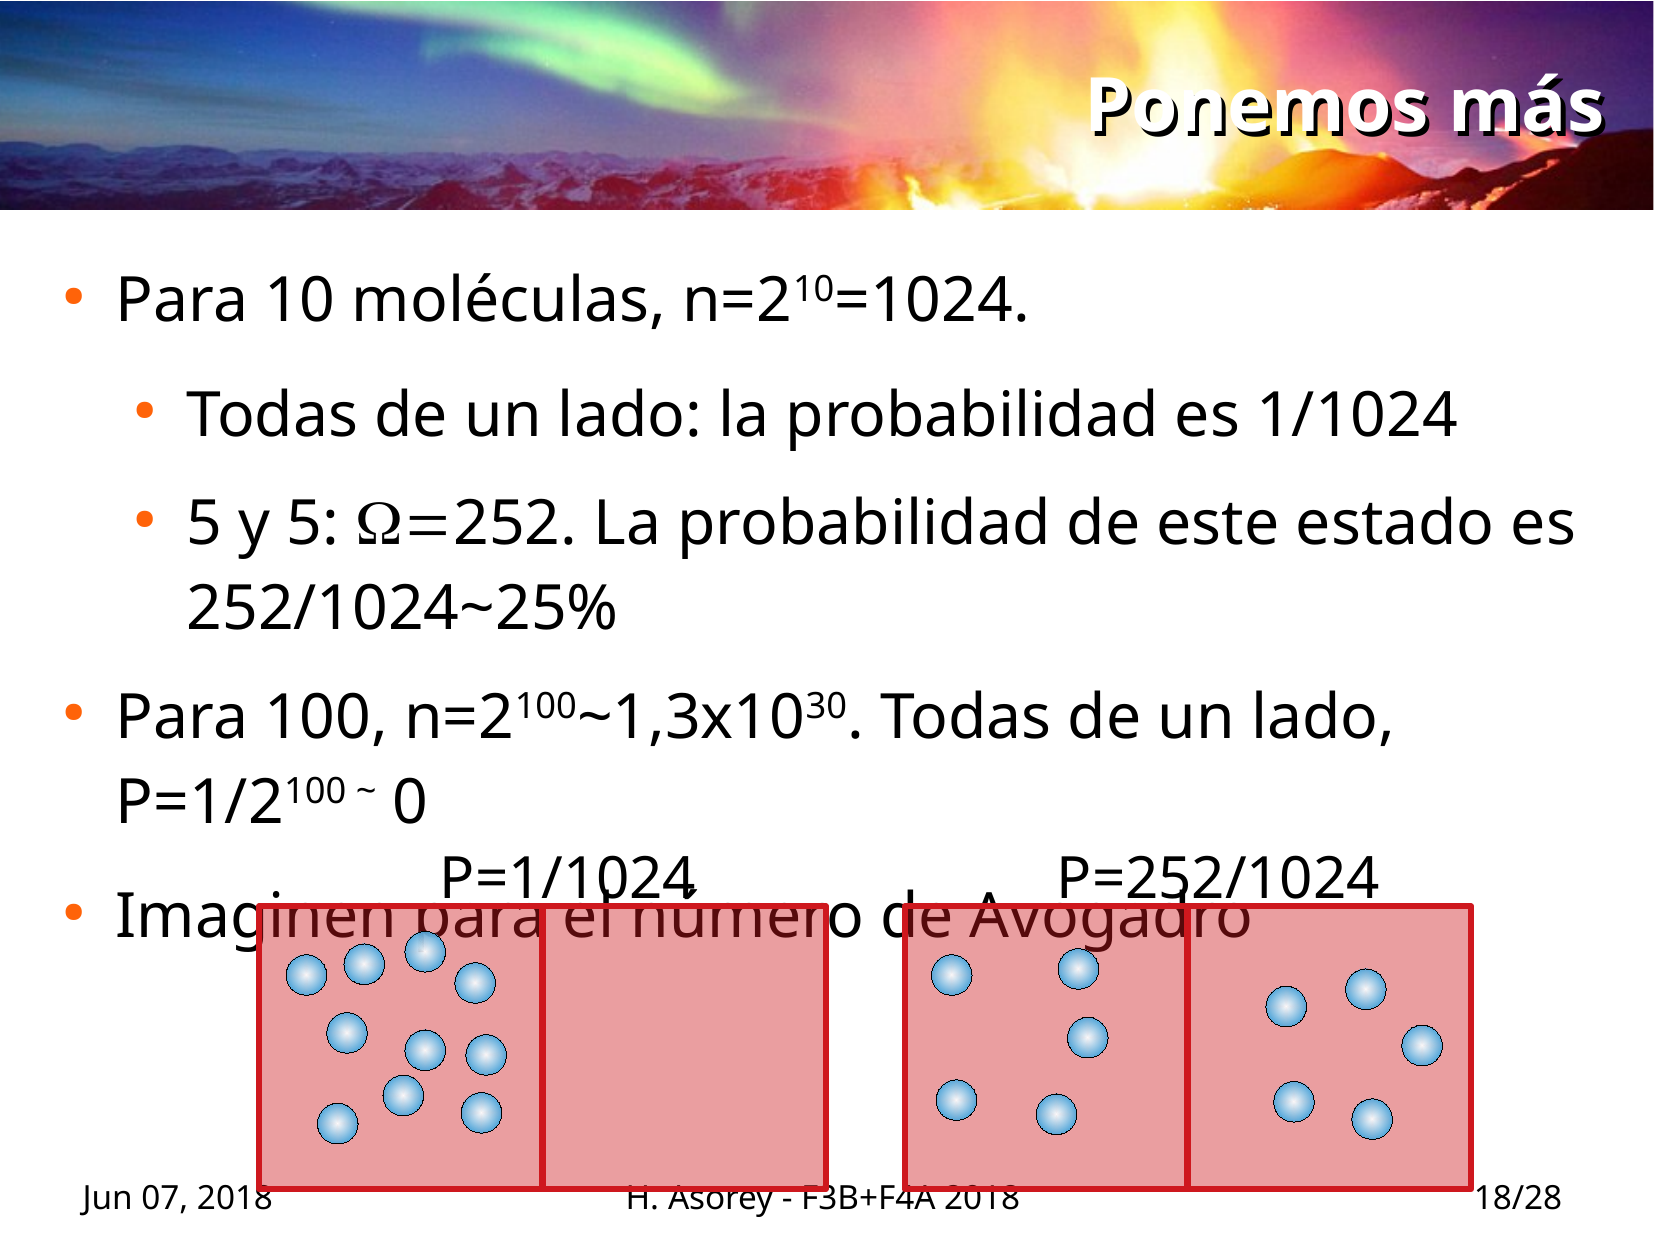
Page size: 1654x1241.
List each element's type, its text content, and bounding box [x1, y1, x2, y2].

text_box [904, 906, 1472, 1190]
text_box P=252/1024 [1042, 828, 1383, 915]
text_box [259, 906, 826, 1190]
text_box P=1/1024 [425, 828, 695, 915]
list Para 10 moléculas, n=210=1024. Todas de un lado: la probabilidad es 1/1024 5 y 5: W=252. La probabilidad de este estado es 252/1024~25% Para 100, n=2100~1,3x1030. Todas de un lado, P=1/2100 ~ 0 Imaginen para el número de Avogadro [45, 255, 1606, 1156]
title Ponemos más [45, 15, 1606, 191]
picture [0, 1, 1654, 210]
